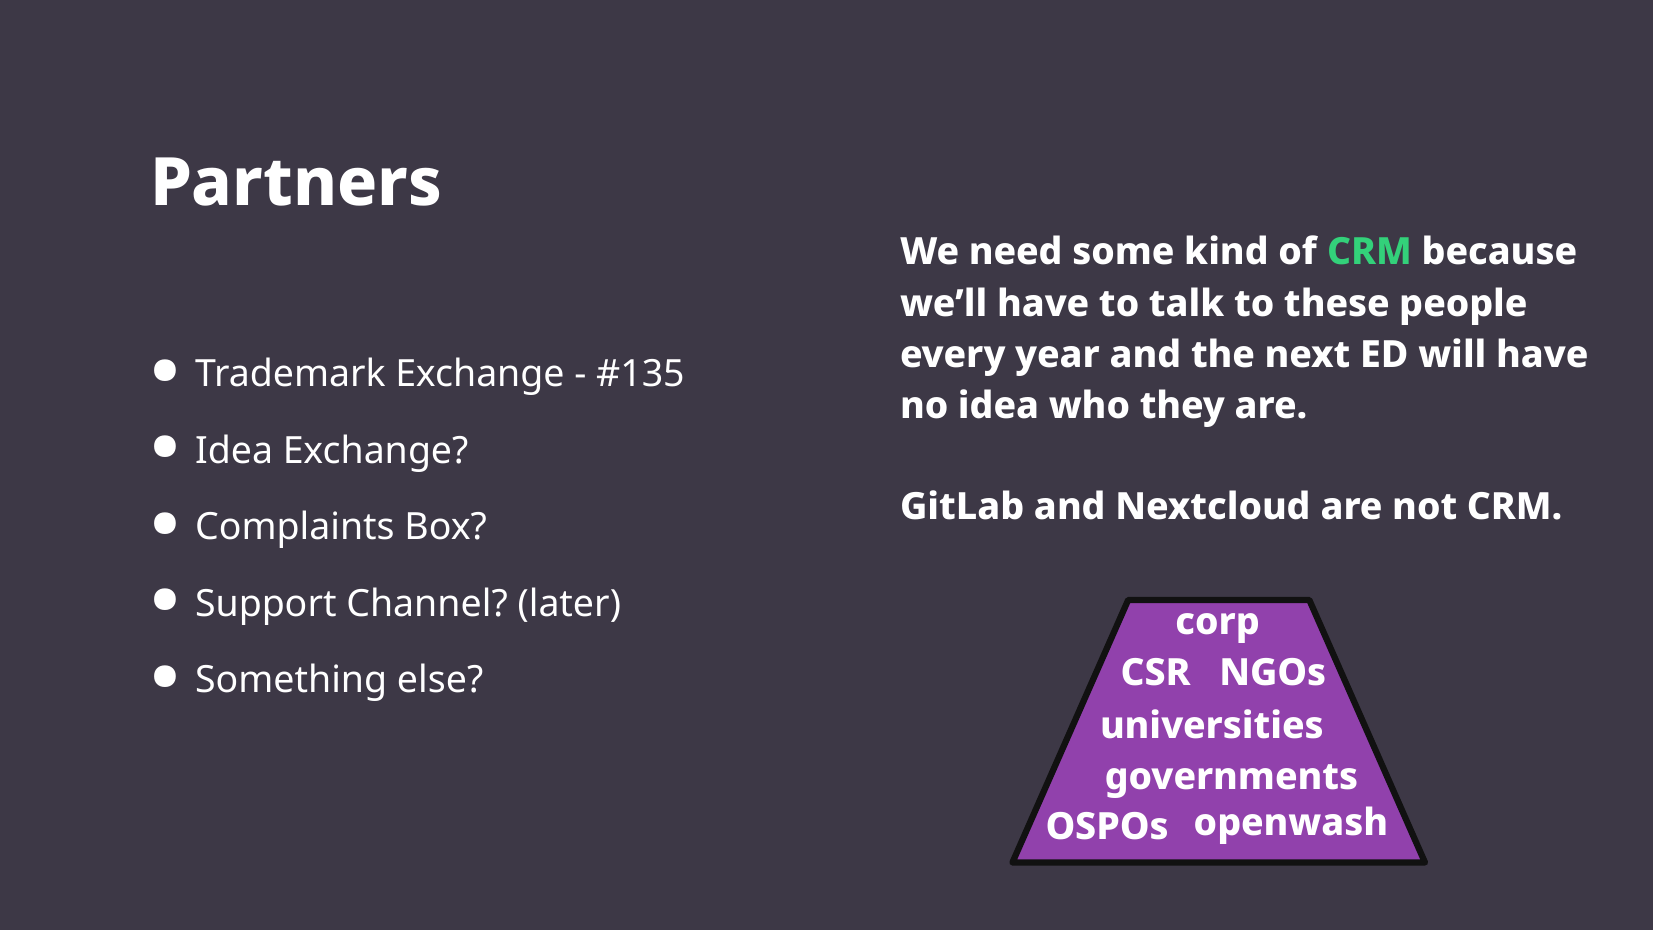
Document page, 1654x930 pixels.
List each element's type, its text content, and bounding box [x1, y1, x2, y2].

text_box [1037, 733, 1378, 805]
title universities [1055, 704, 1368, 750]
text_box [1105, 646, 1332, 651]
title NGOs [1205, 651, 1340, 697]
text_box [1012, 814, 1426, 863]
title corp [1105, 600, 1331, 646]
title openwash [1178, 801, 1404, 847]
title CSR [1105, 651, 1205, 697]
title OSPOs [1024, 805, 1191, 851]
title We need some kind of CRM because we’ll have to talk to these people every year and the next ED will have no idea who they are. GitLab and Nextcloud are not CRM. [900, 225, 1613, 497]
text_box [1388, 778, 1398, 801]
title Partners [150, 75, 1050, 226]
title governments [1075, 755, 1388, 802]
text_box [1082, 652, 1356, 704]
text_box Trademark Exchange - #135 Idea Exchange? Complaints Box? Support Channel? (later) Something else? [150, 321, 863, 676]
